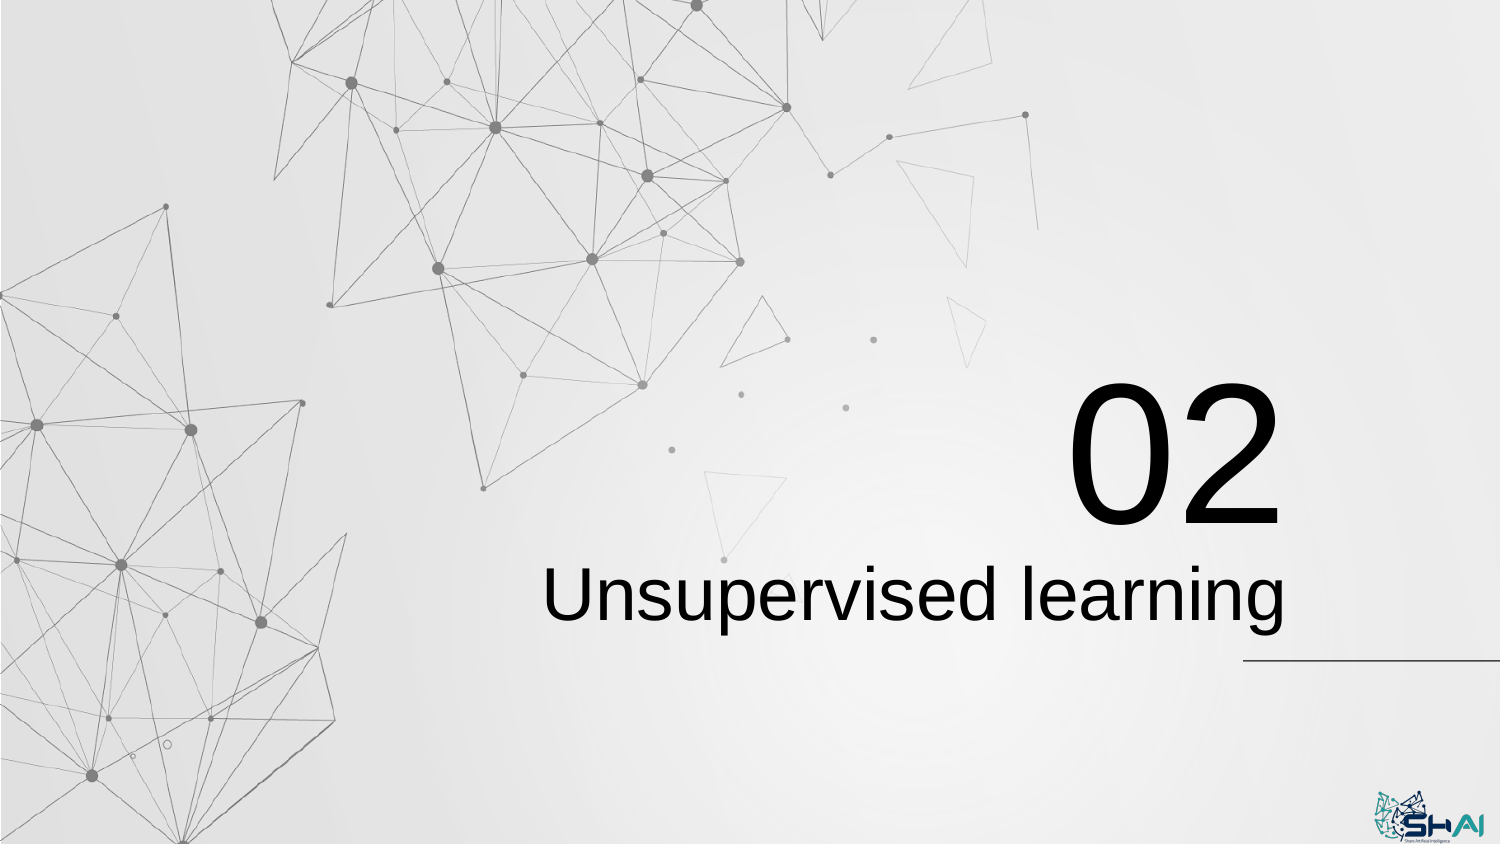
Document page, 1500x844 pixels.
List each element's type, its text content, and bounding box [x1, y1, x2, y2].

title 02 [814, 381, 1304, 505]
picture [0, 0, 1500, 844]
title Unsupervised learning [450, 432, 1304, 748]
